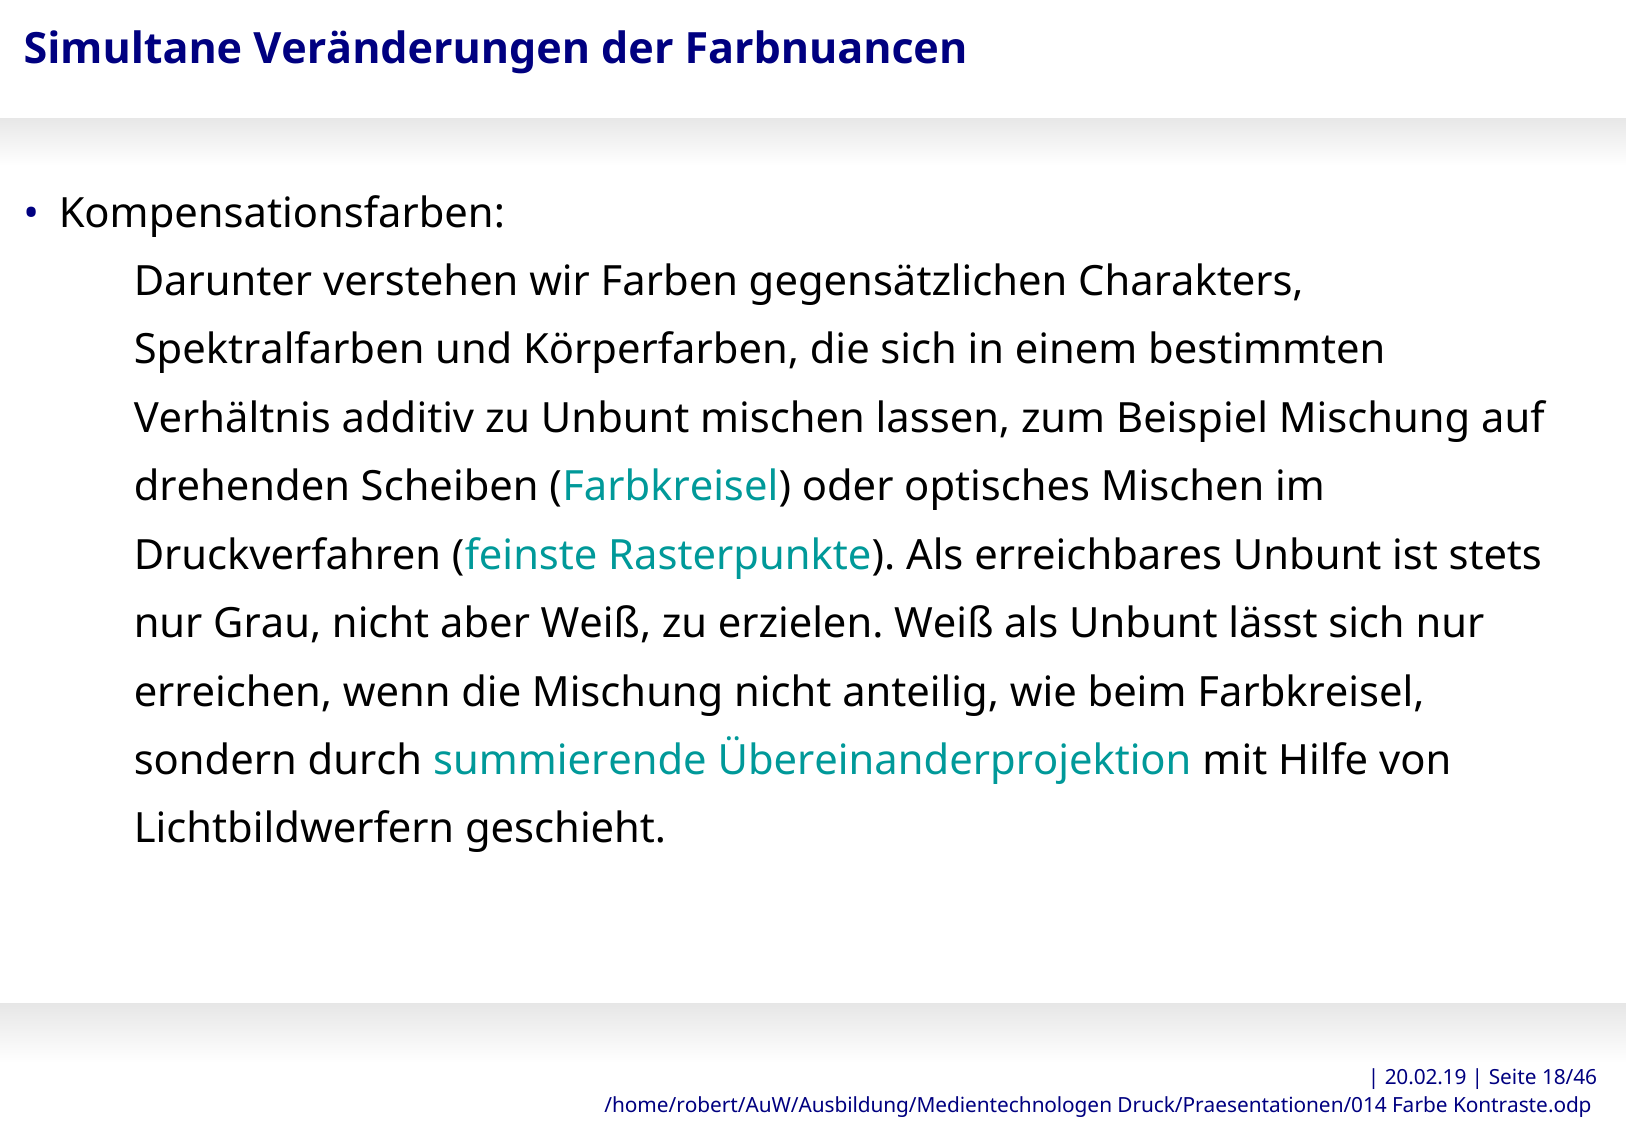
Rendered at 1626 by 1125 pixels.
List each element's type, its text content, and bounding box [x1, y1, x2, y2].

title Simultane Veränderungen der Farbnuancen [23, 5, 1600, 154]
list Kompensationsfarben: Darunter verstehen wir Farben gegensätzlichen Charakters, Spektralfarben und Körperfarben, die sich in einem bestimmten Verhältnis additiv zu Unbunt mischen lassen, zum Beispiel Mischung auf drehenden Scheiben (Farbkreisel) oder optisches Mischen im Druckverfahren (feinste Rasterpunkte). Als erreichbares Unbunt ist stets nur Grau, nicht aber Weiß, zu erzielen. Weiß als Unbunt lässt sich nur erreichen, wenn die Mischung nicht anteilig, wie beim Farbkreisel, sondern durch summierende Übereinanderprojektion mit Hilfe von Lichtbildwerfern geschieht. [23, 171, 1588, 989]
